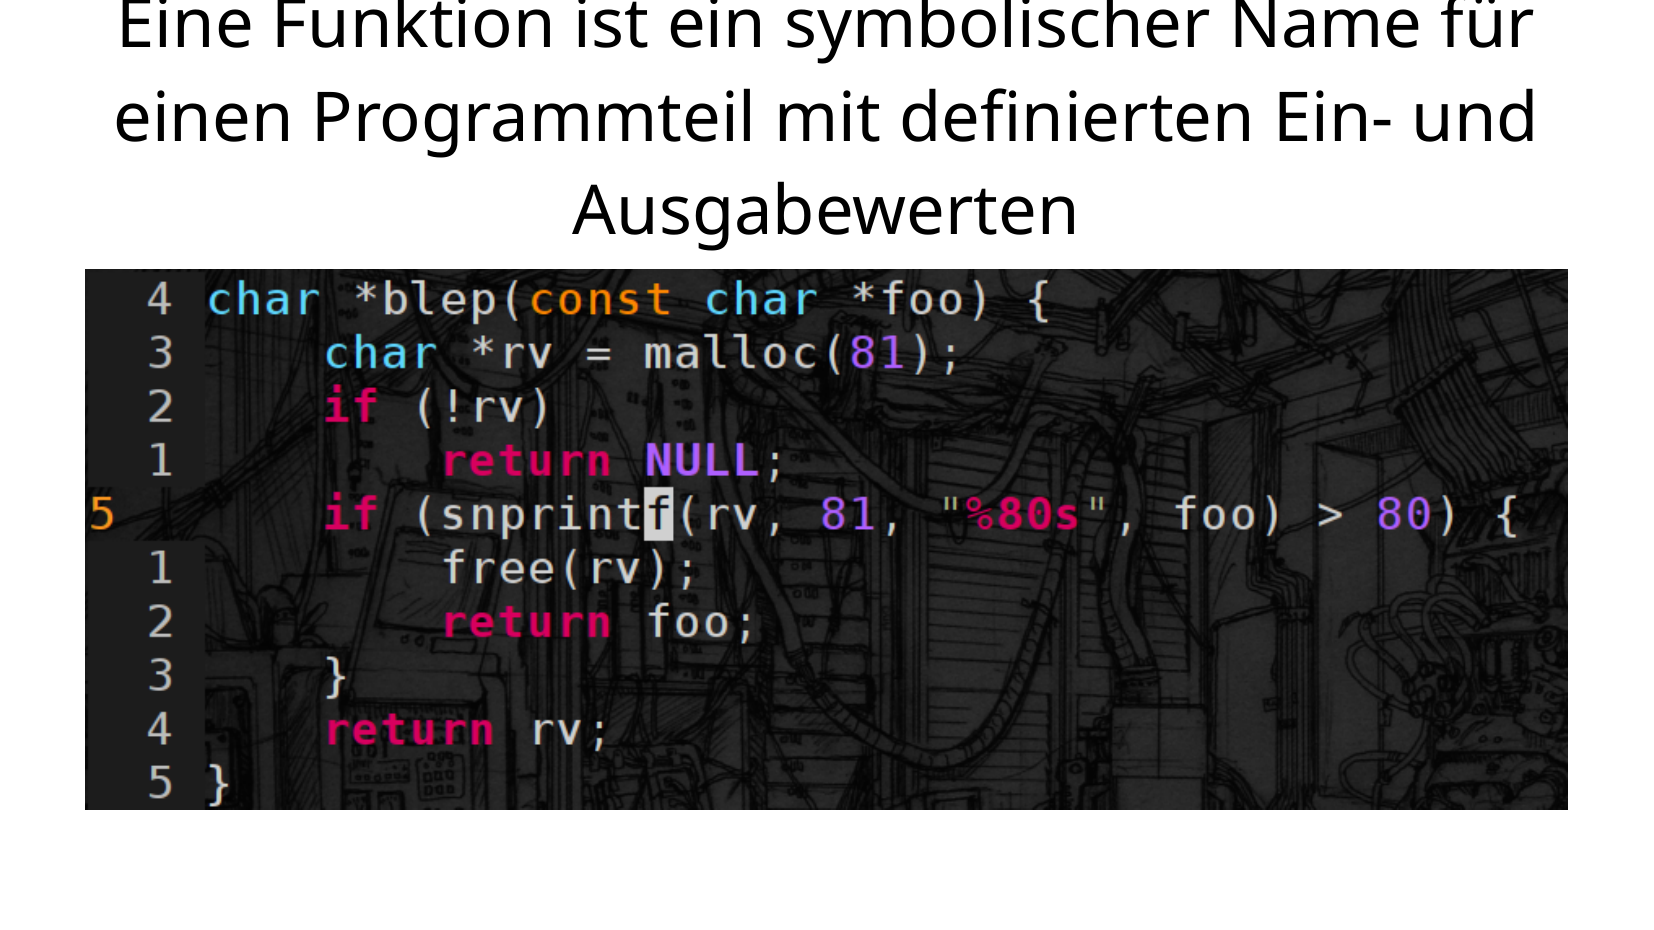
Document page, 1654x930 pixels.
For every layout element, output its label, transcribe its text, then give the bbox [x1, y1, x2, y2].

picture [85, 269, 1568, 810]
title Eine Funktion ist ein symbolischer Name für einen Programmteil mit definierten Ein- und Ausgabewerten [82, 31, 1571, 198]
